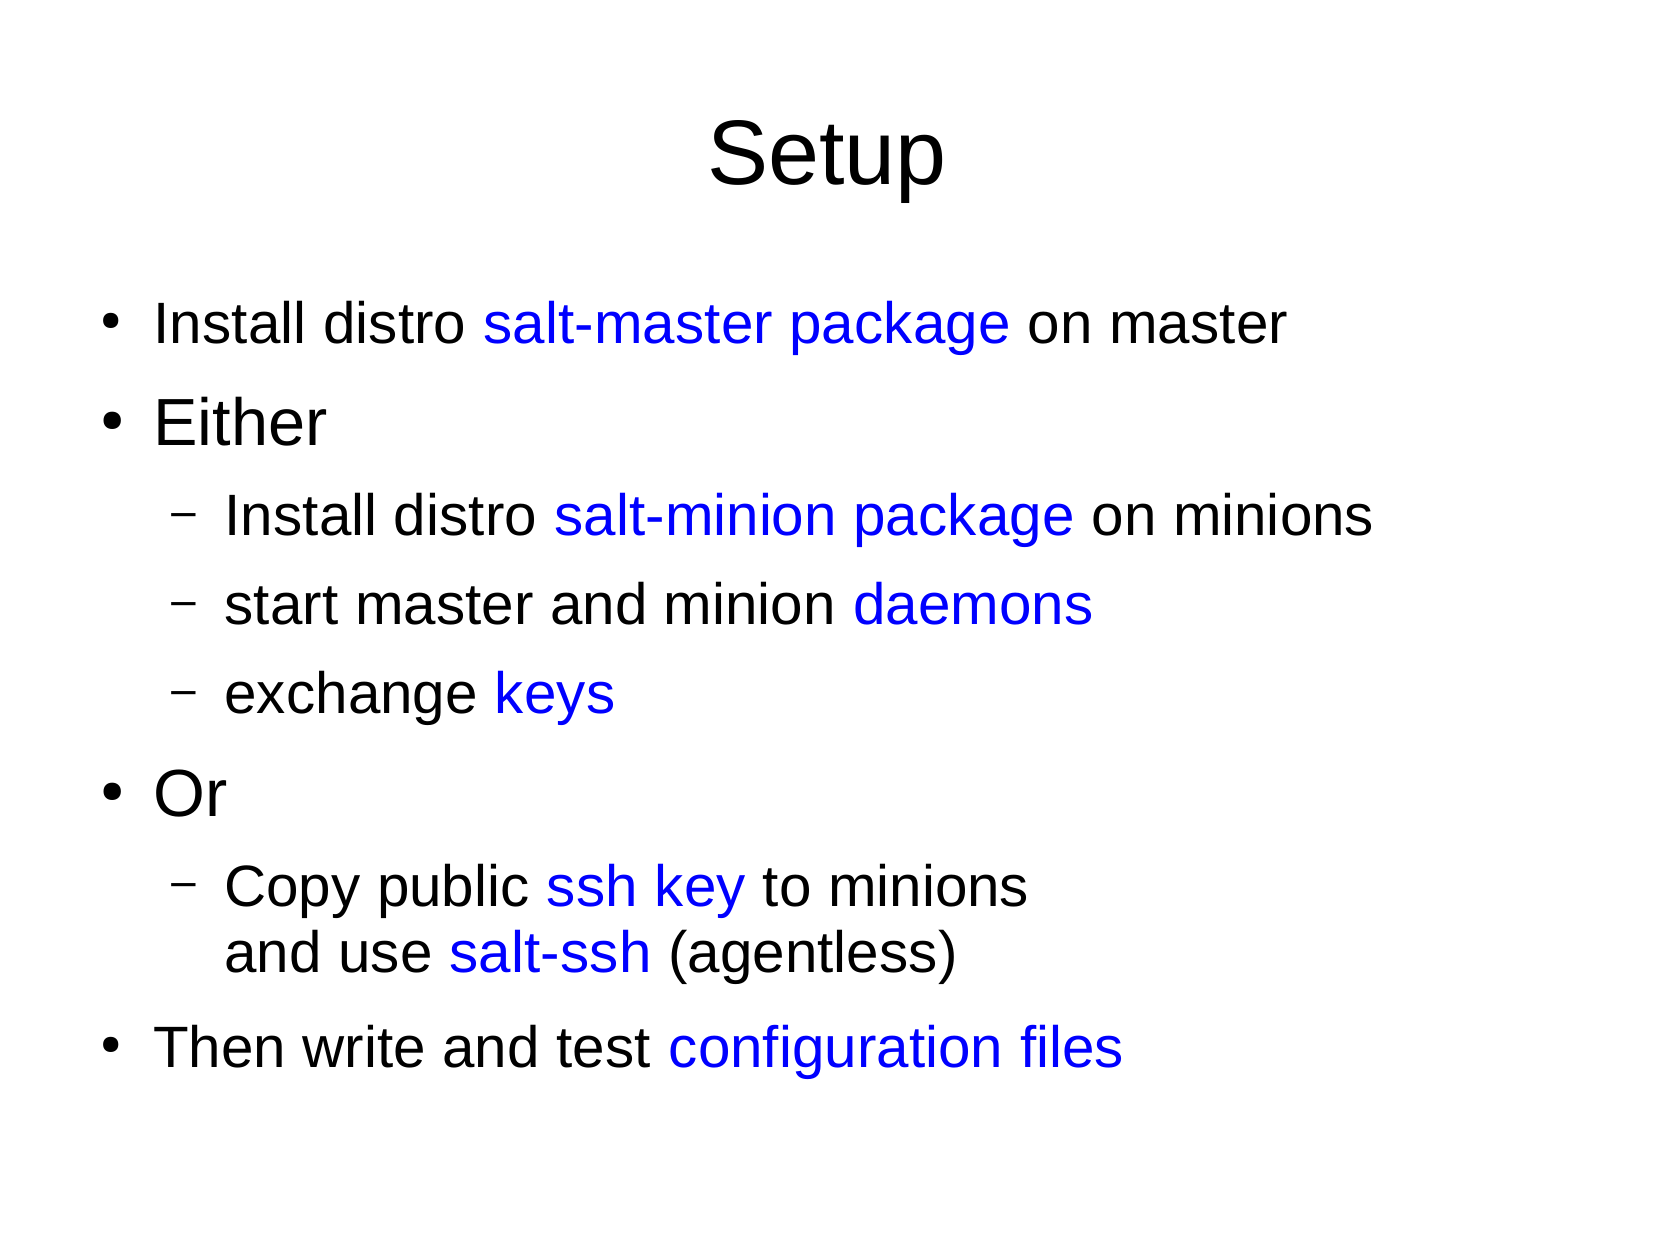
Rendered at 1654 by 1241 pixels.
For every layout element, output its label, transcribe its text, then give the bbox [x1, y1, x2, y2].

title Setup [82, 49, 1571, 257]
list Install distro salt-master package on master Either Install distro salt-minion package on minions start master and minion daemons exchange keys Or Copy public ssh key to minions and use salt-ssh (agentless) Then write and test configuration files [82, 290, 1571, 1201]
